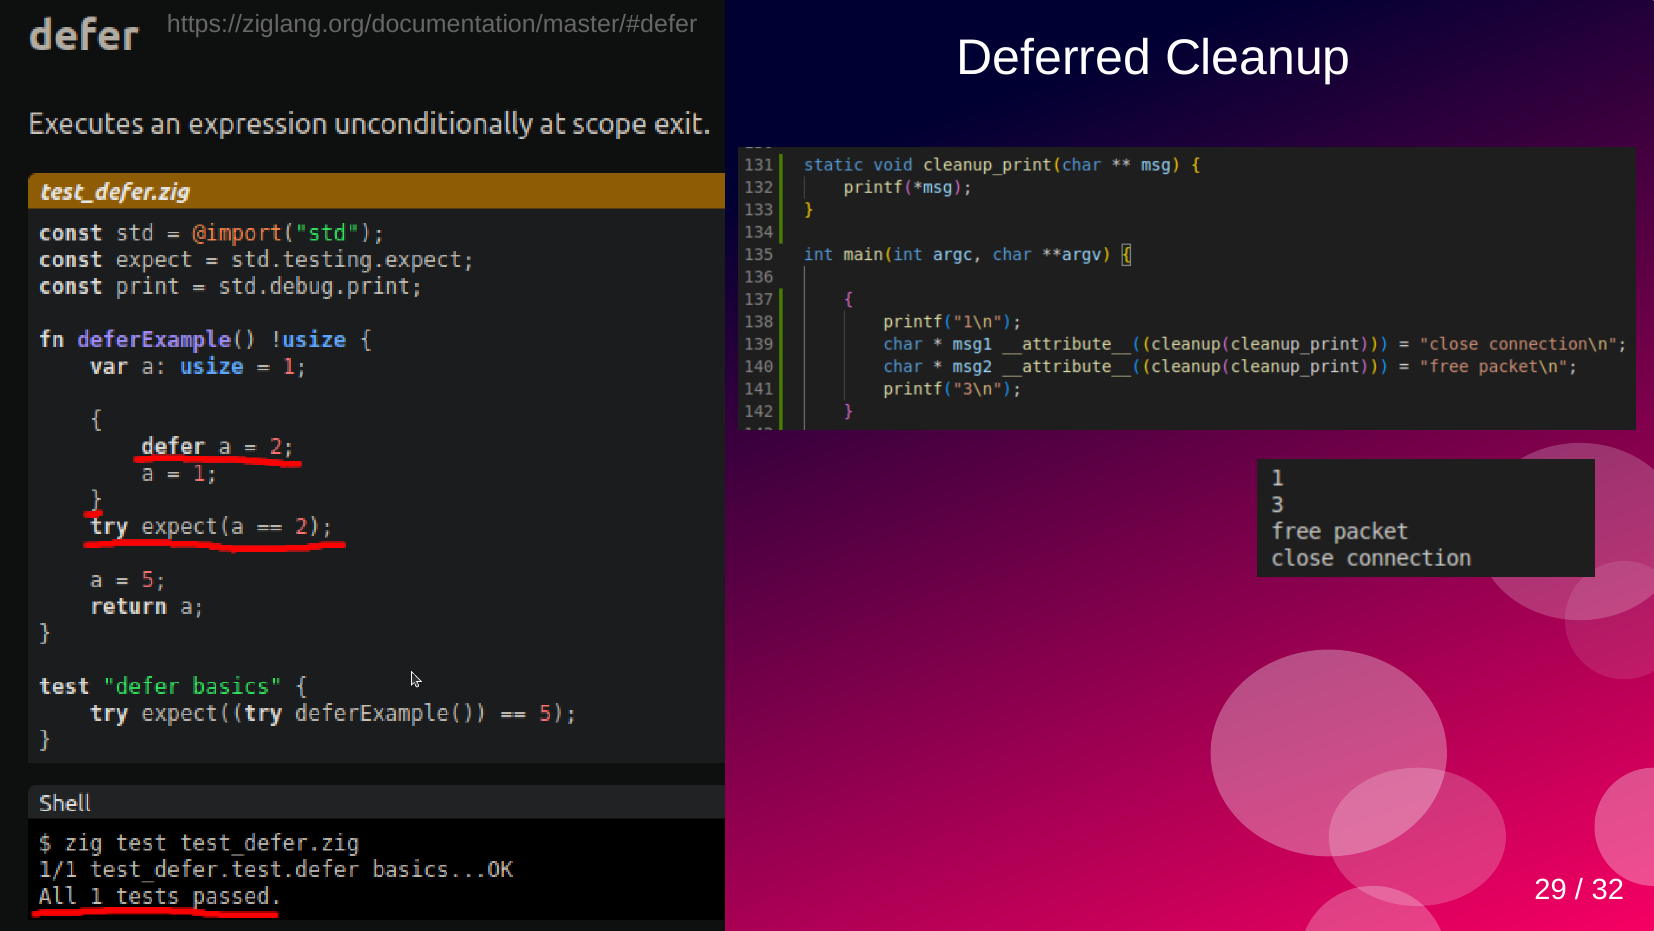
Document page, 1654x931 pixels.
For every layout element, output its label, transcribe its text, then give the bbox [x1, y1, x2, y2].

picture [738, 147, 1636, 430]
picture [1257, 459, 1595, 577]
picture [0, 0, 725, 931]
list Deferred Cleanup [885, 29, 1388, 104]
text_box https://ziglang.org/documentation/master/#defer [152, 2, 975, 60]
